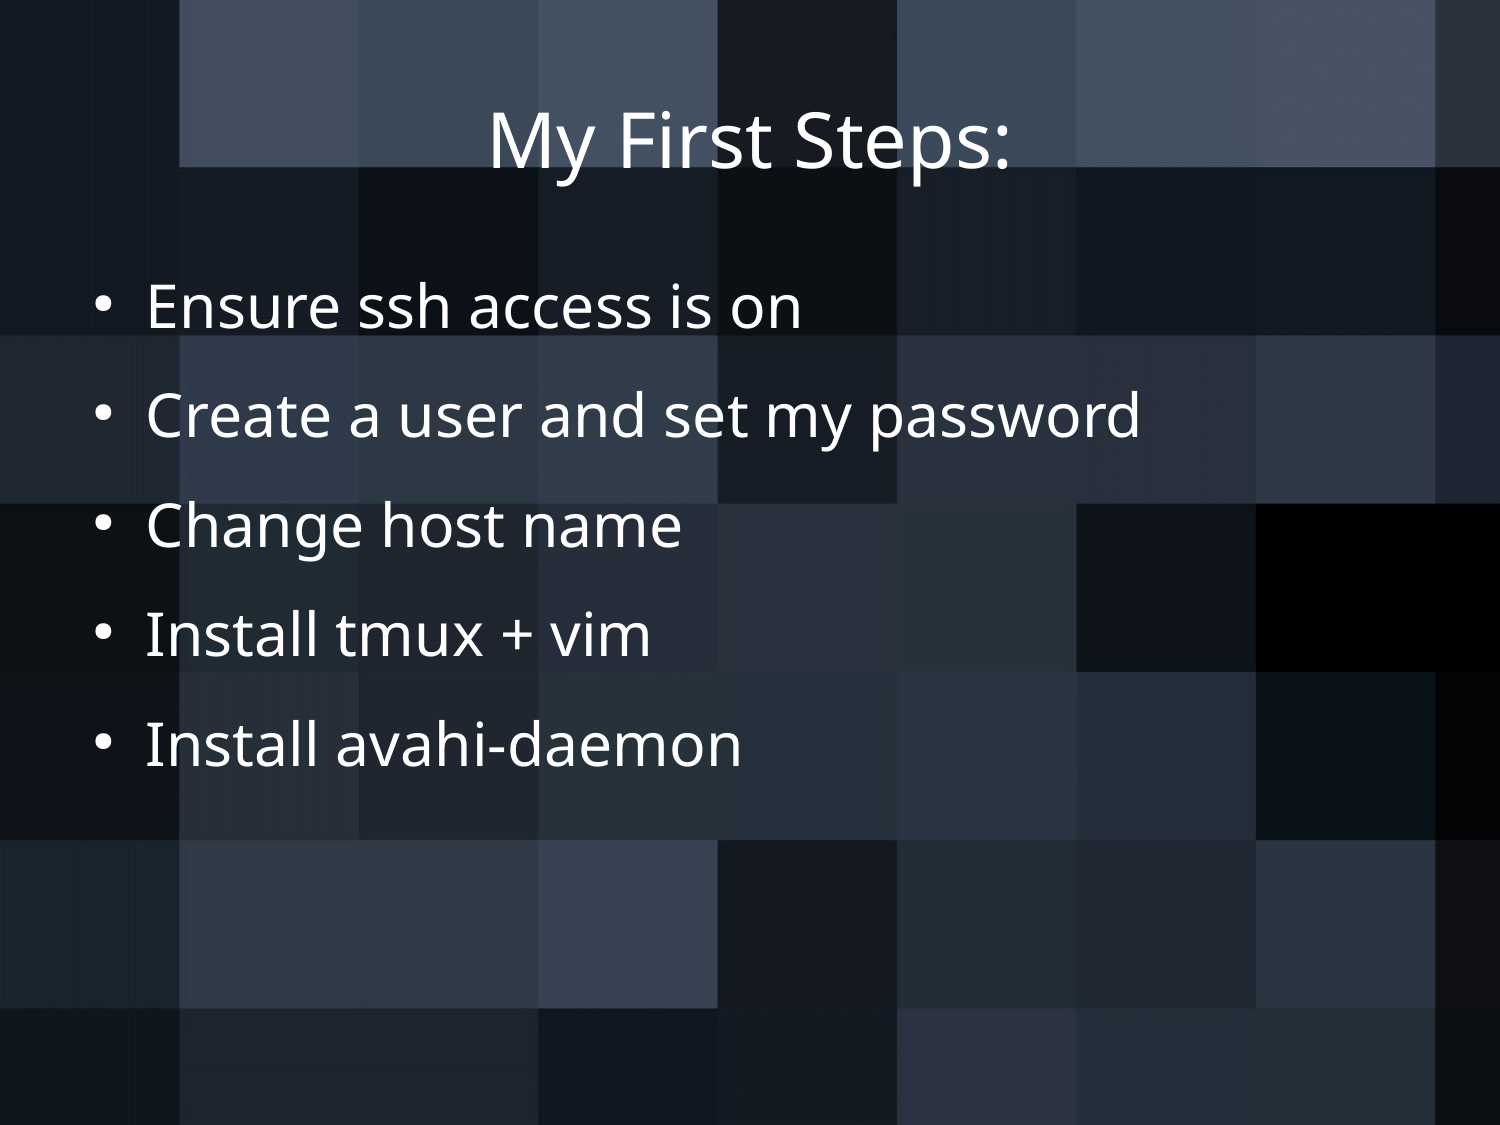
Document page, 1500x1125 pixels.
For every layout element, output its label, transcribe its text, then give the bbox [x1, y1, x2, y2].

picture [0, 0, 1500, 1125]
title My First Steps: [75, 44, 1425, 233]
list Ensure ssh access is on Create a user and set my password Change host name Install tmux + vim Install avahi-daemon [75, 263, 1425, 1036]
